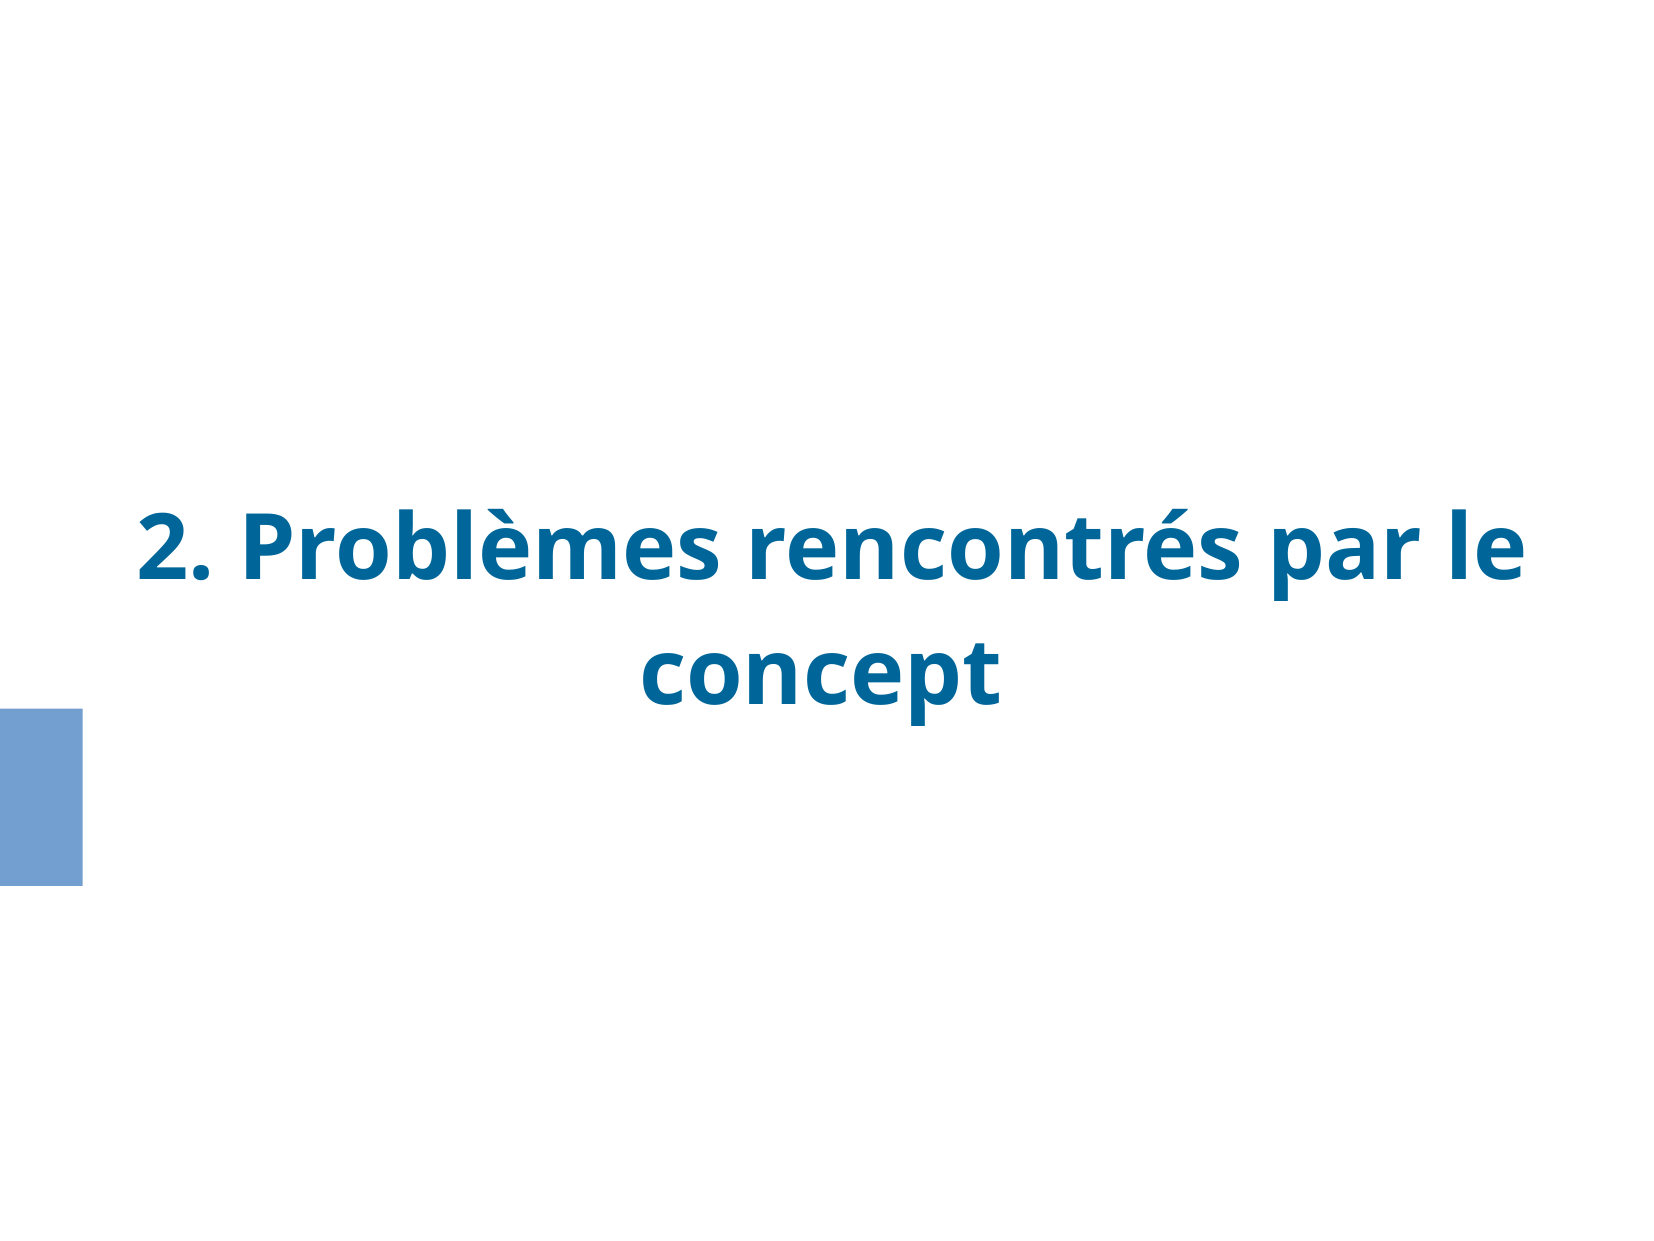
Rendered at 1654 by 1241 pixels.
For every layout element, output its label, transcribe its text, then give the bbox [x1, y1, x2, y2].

subtitle 2. Problèmes rencontrés par le concept [129, 59, 1536, 1155]
